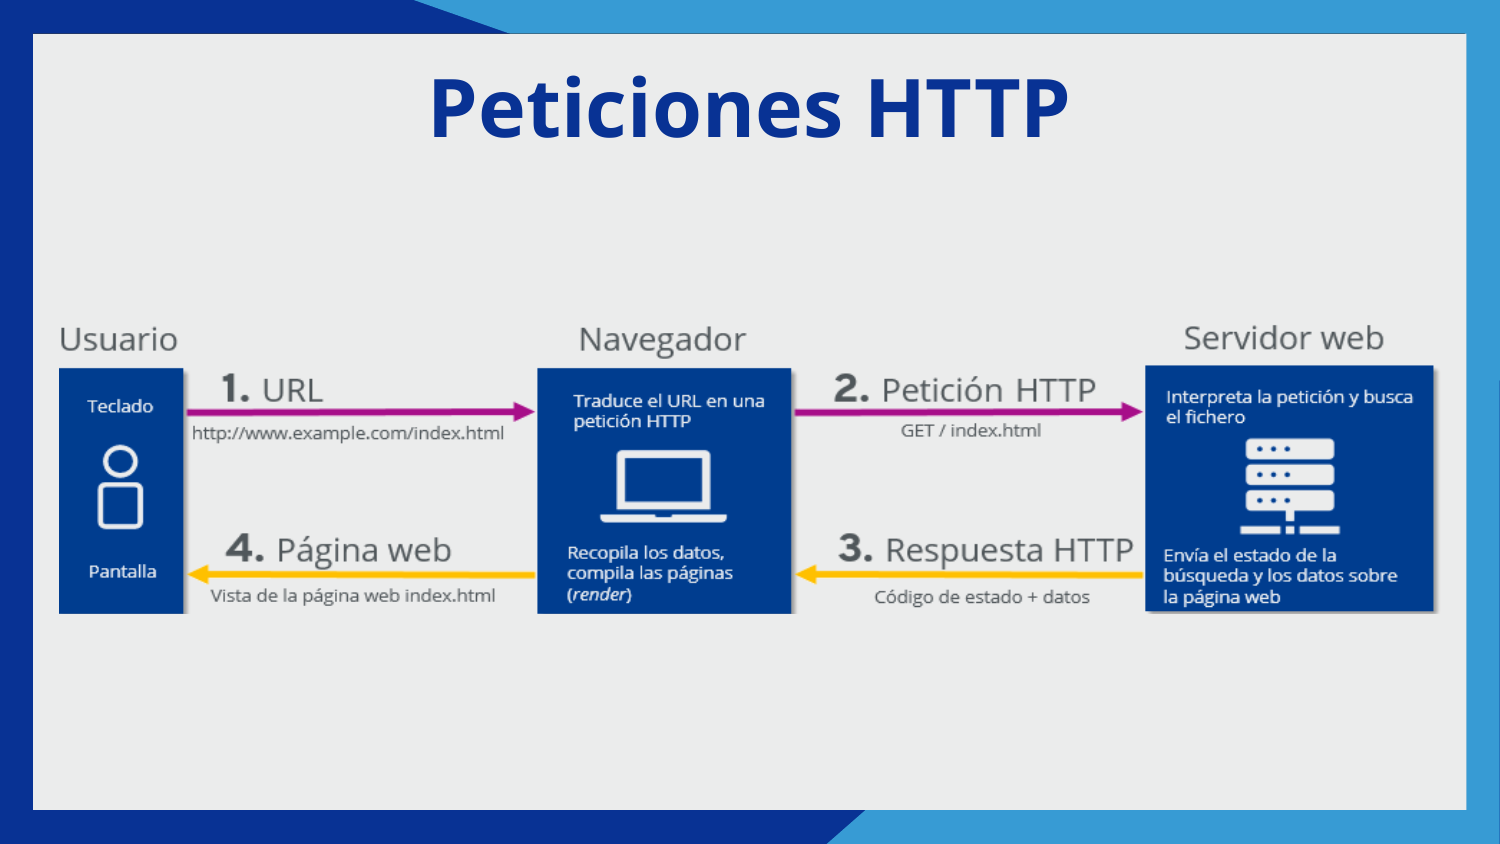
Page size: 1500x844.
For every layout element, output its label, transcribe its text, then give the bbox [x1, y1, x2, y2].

title Peticiones HTTP [34, 36, 1466, 178]
picture [59, 324, 1447, 614]
